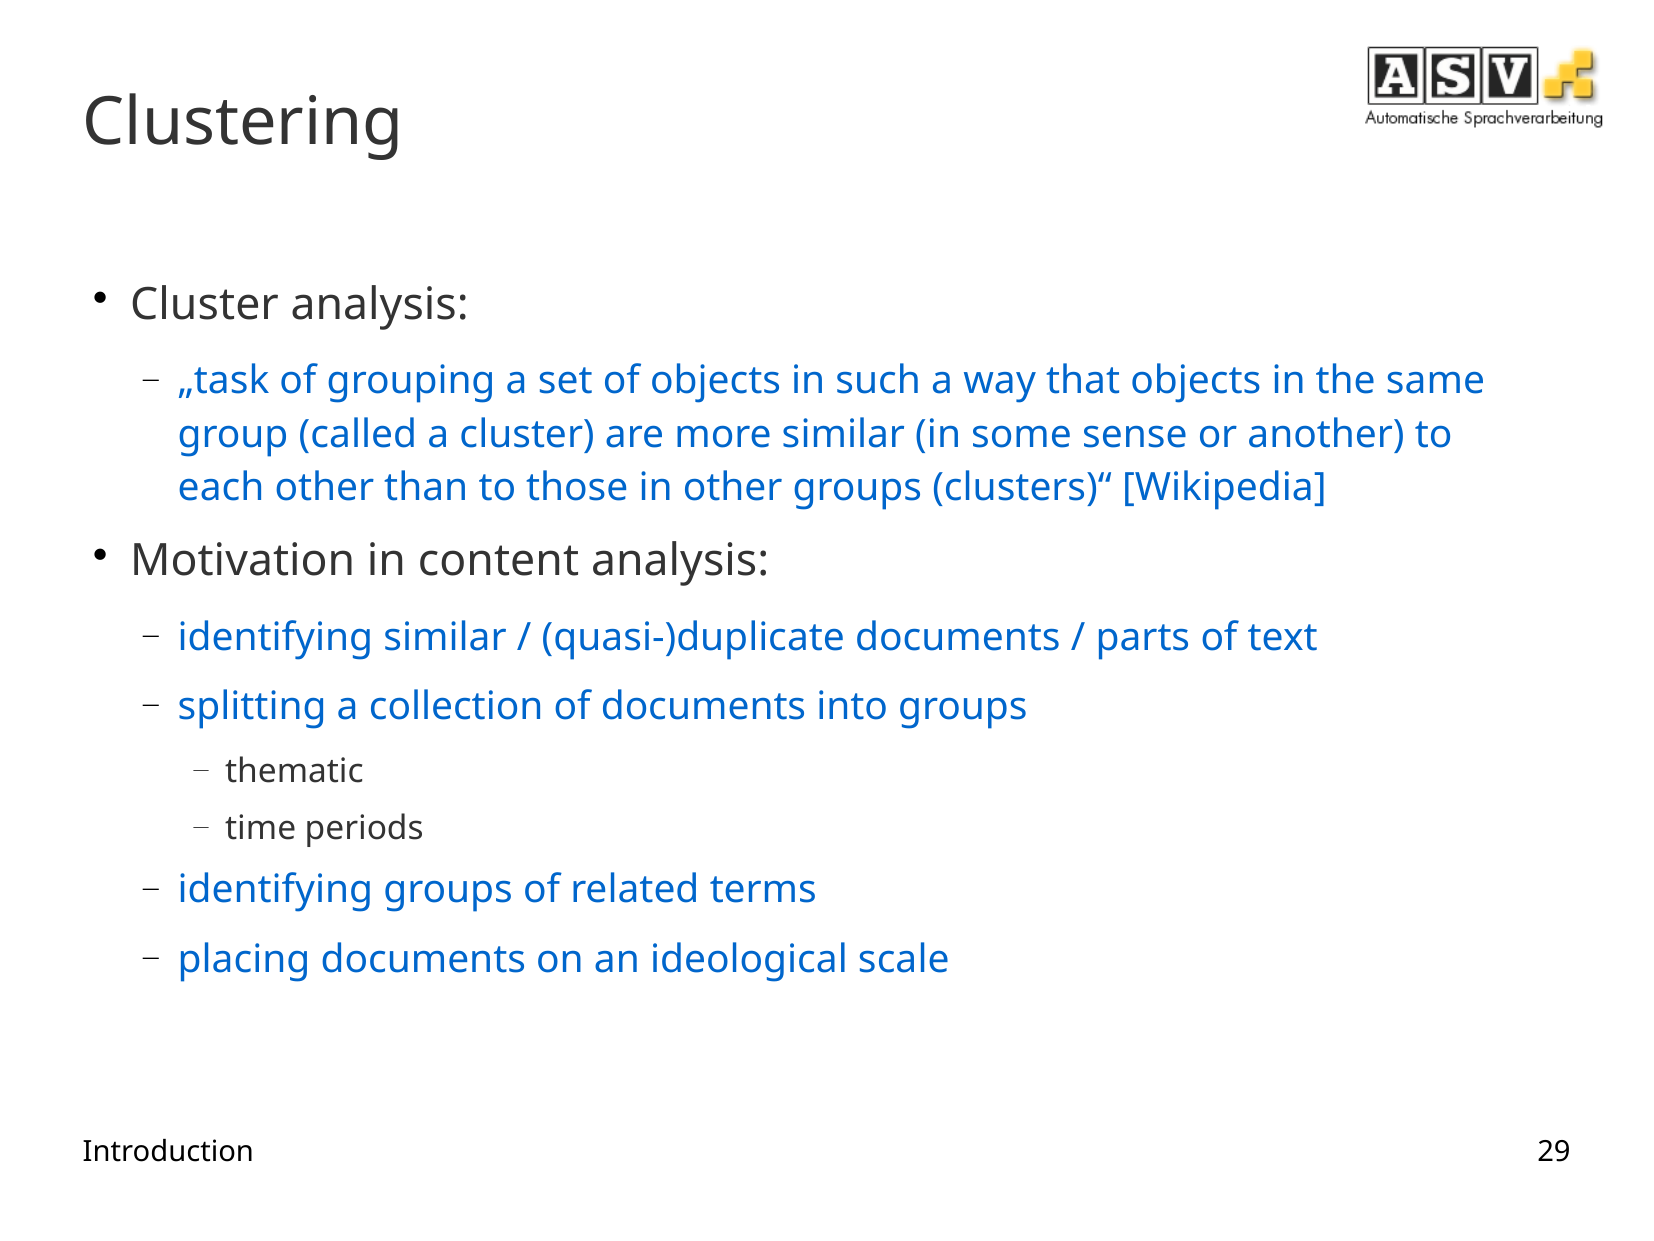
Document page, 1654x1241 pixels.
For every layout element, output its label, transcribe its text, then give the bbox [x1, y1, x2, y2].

title Clustering [82, 49, 1347, 189]
picture [1364, 43, 1605, 129]
list Cluster analysis: „task of grouping a set of objects in such a way that objects in the same group (called a cluster) are more similar (in some sense or another) to each other than to those in other groups (clusters)“ [Wikipedia] Motivation in content analysis: identifying similar / (quasi-)duplicate documents / parts of text splitting a collection of documents into groups thematic time periods identifying groups of related terms placing documents on an ideological scale [82, 271, 1538, 991]
